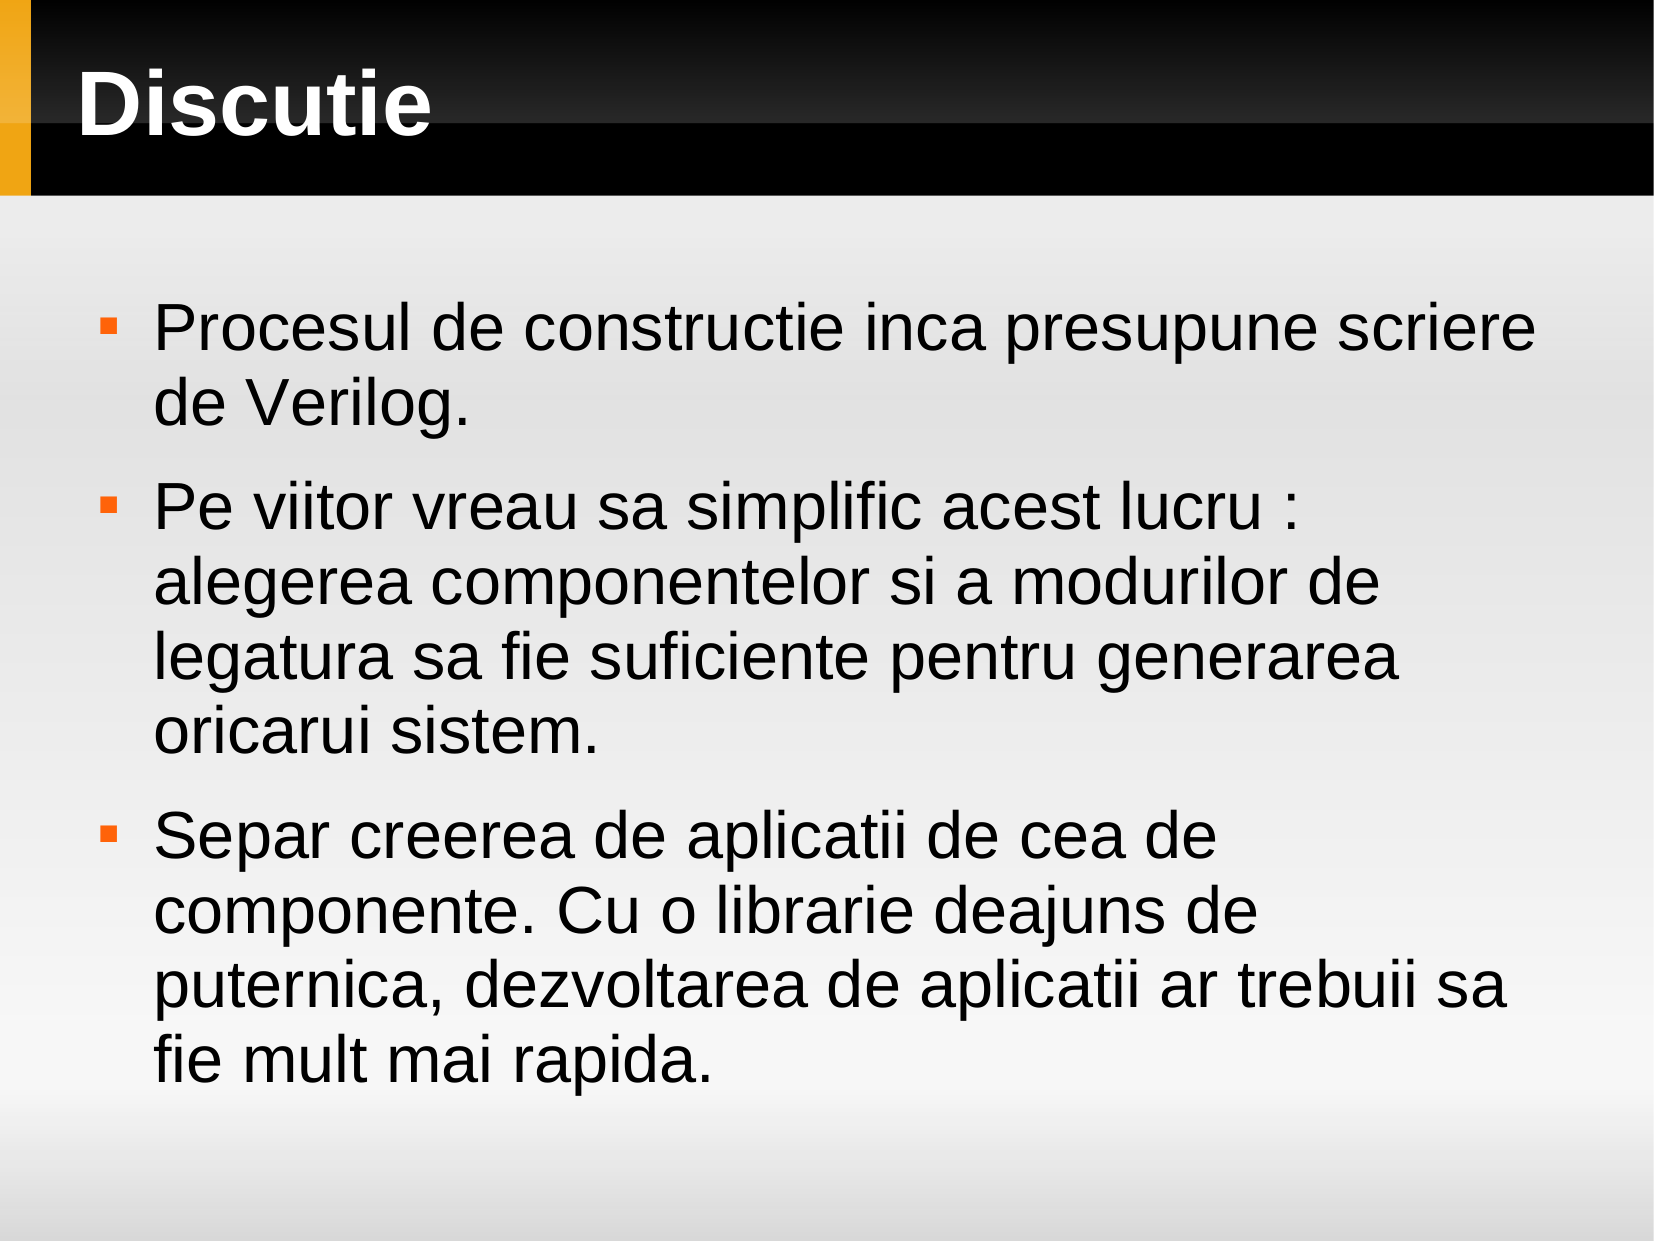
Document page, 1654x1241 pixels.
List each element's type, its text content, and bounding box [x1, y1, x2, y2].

title Discutie [76, 7, 1565, 200]
picture [0, 0, 1654, 1241]
list Procesul de constructie inca presupune scriere de Verilog. Pe viitor vreau sa simplific acest lucru : alegerea componentelor si a modurilor de legatura sa fie suficiente pentru generarea oricarui sistem. Separ creerea de aplicatii de cea de componente. Cu o librarie deajuns de puternica, dezvoltarea de aplicatii ar trebuii sa fie mult mai rapida. [82, 290, 1571, 1097]
